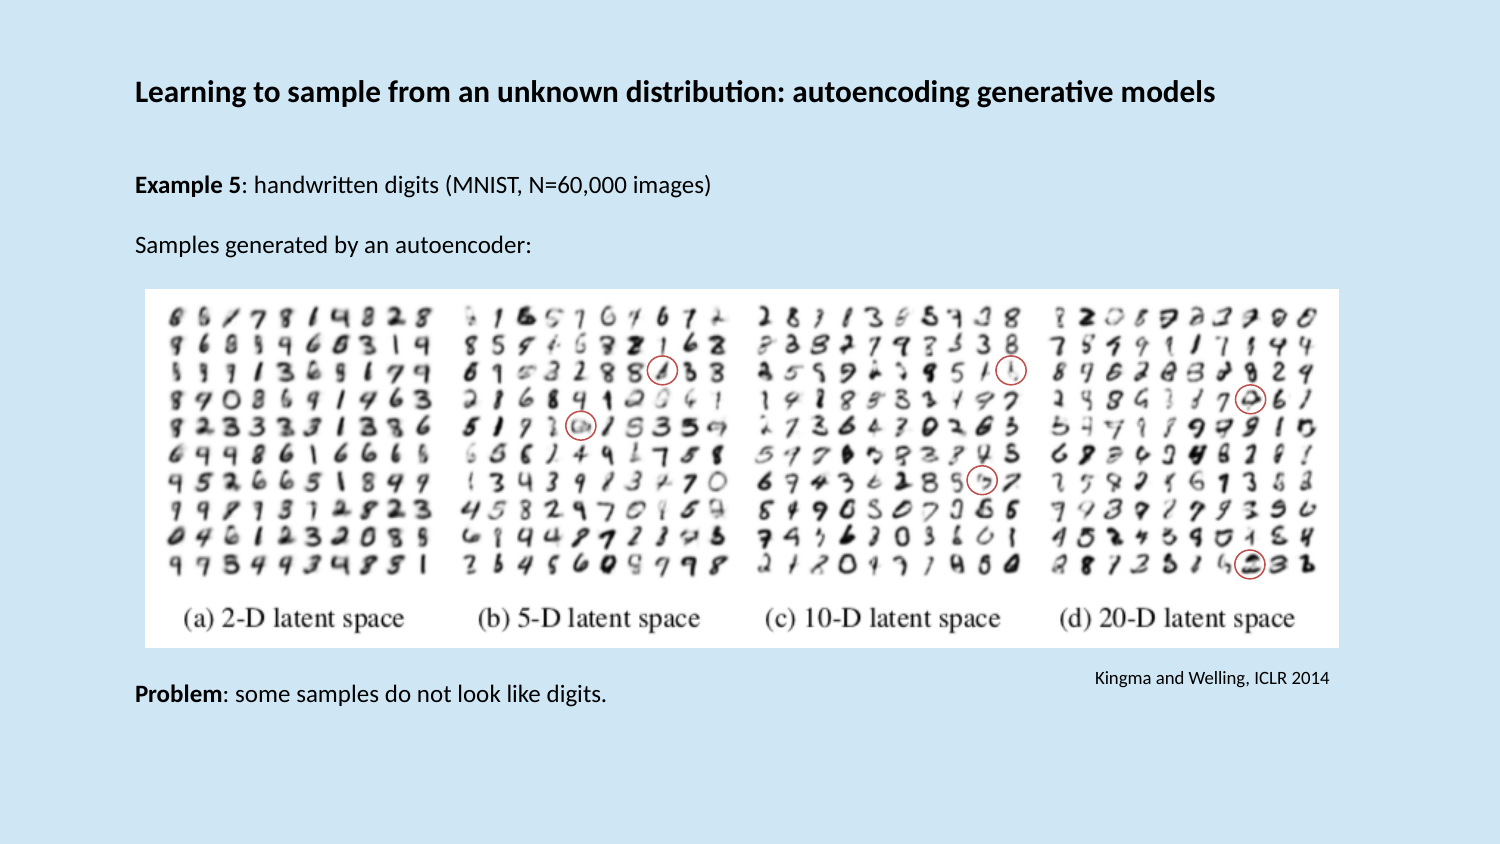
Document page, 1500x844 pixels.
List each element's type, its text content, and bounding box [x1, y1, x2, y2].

picture [145, 289, 1339, 648]
text_box Kingma and Welling, ICLR 2014 [1080, 658, 1345, 696]
text_box Learning to sample from an unknown distribution: autoencoding generative models Example 5: handwritten digits (MNIST, N=60,000 images) Samples generated by an autoencoder: Problem: some samples do not look like digits. [120, 64, 1364, 746]
